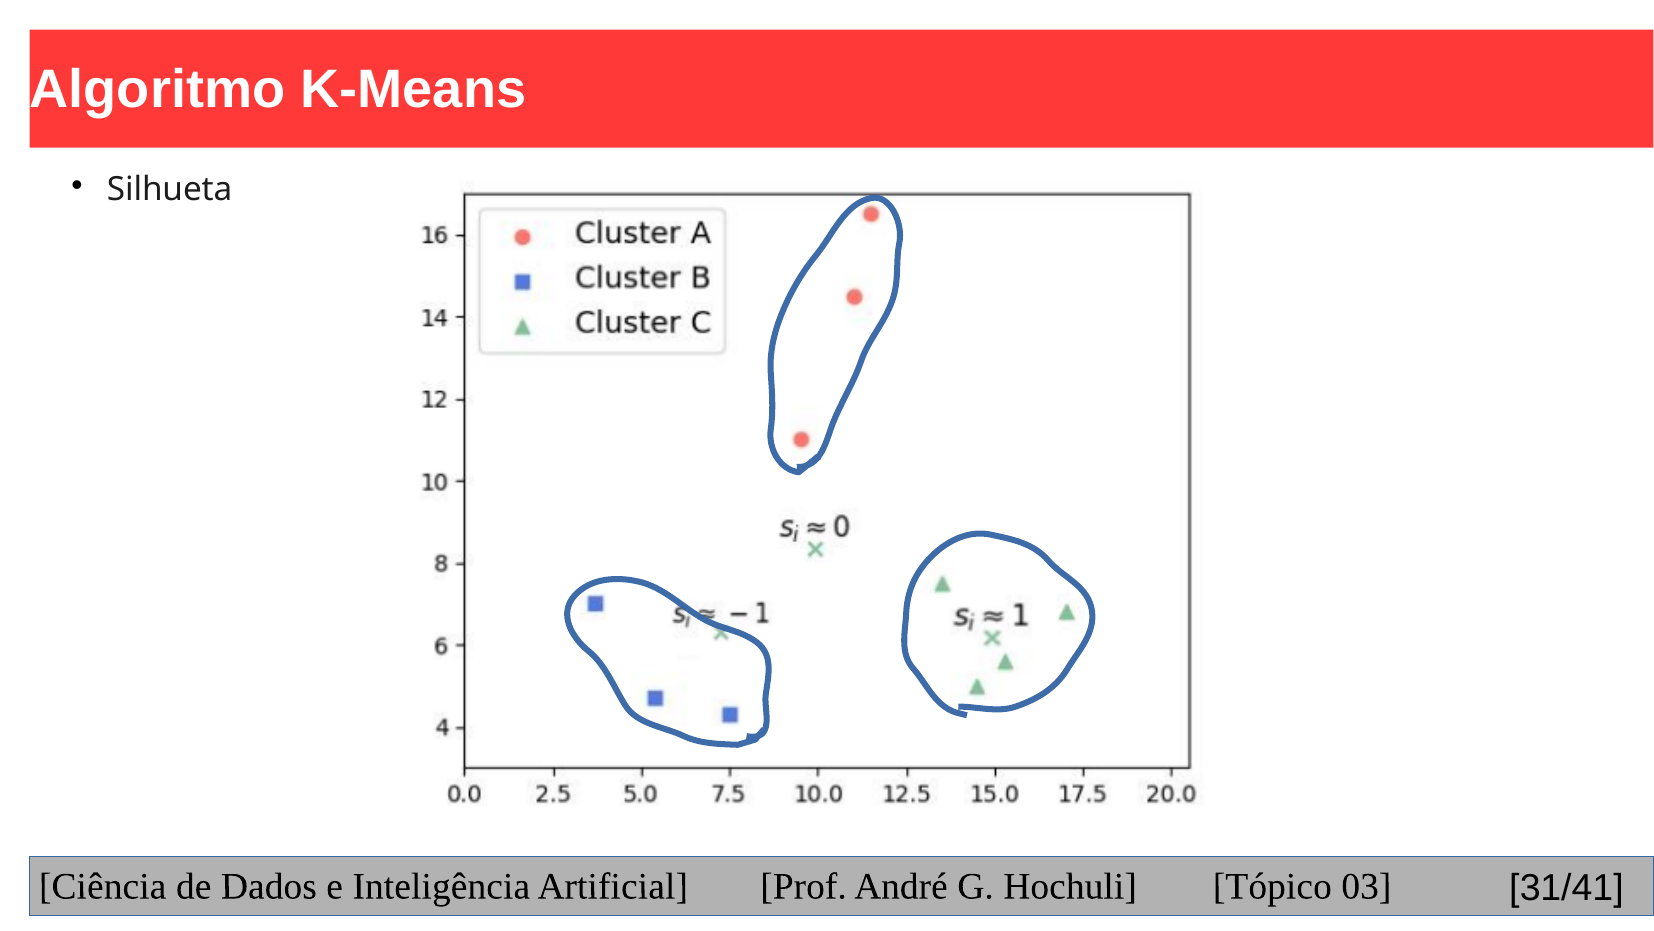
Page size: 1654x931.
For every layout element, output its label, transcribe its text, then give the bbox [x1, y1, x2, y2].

picture [413, 179, 1241, 827]
title Algoritmo K-Means [29, 29, 1654, 148]
text_box Silhueta [56, 89, 1595, 931]
